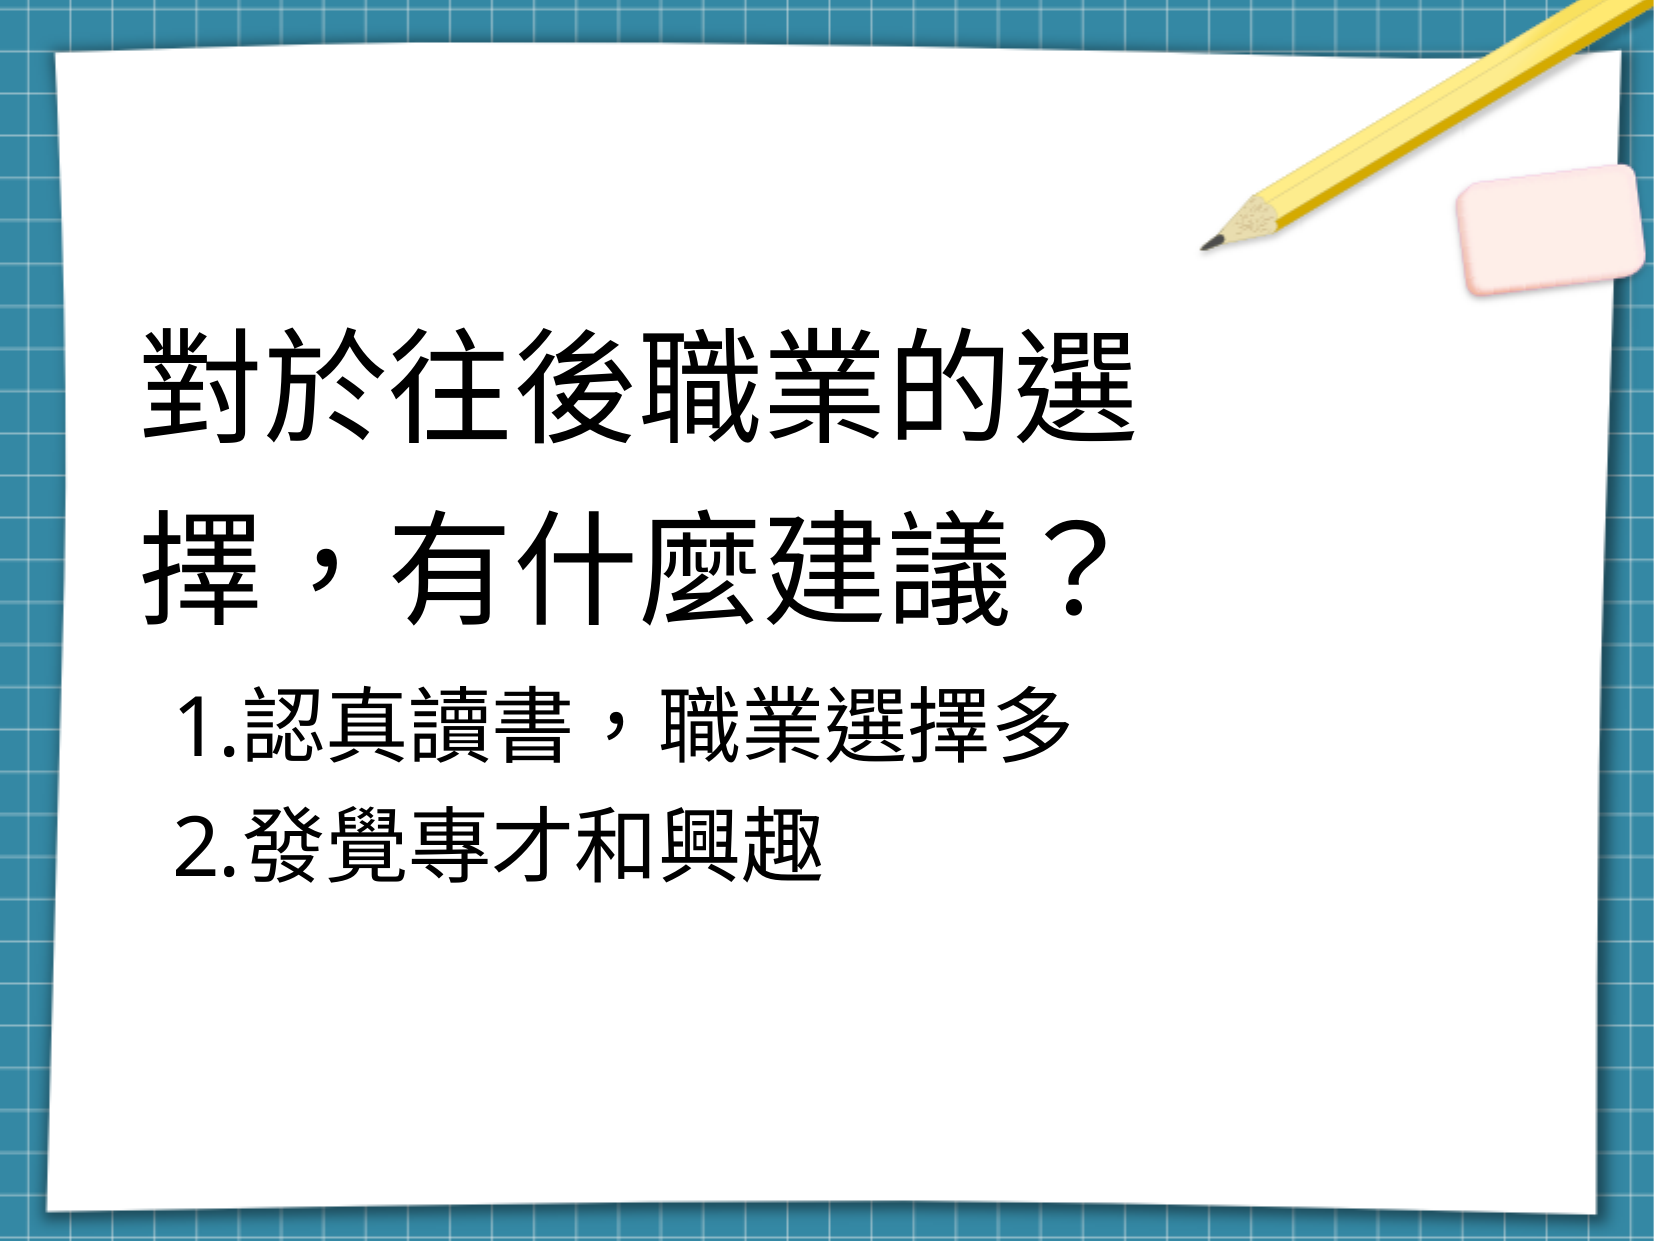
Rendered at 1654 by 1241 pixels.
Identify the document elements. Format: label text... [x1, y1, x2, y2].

text_box 認真讀書，職業選擇多 發覺專才和興趣 [157, 652, 1441, 1241]
picture [0, 0, 1654, 1241]
text_box 對於往後職業的選擇，有什麼建議？ [123, 281, 1327, 590]
